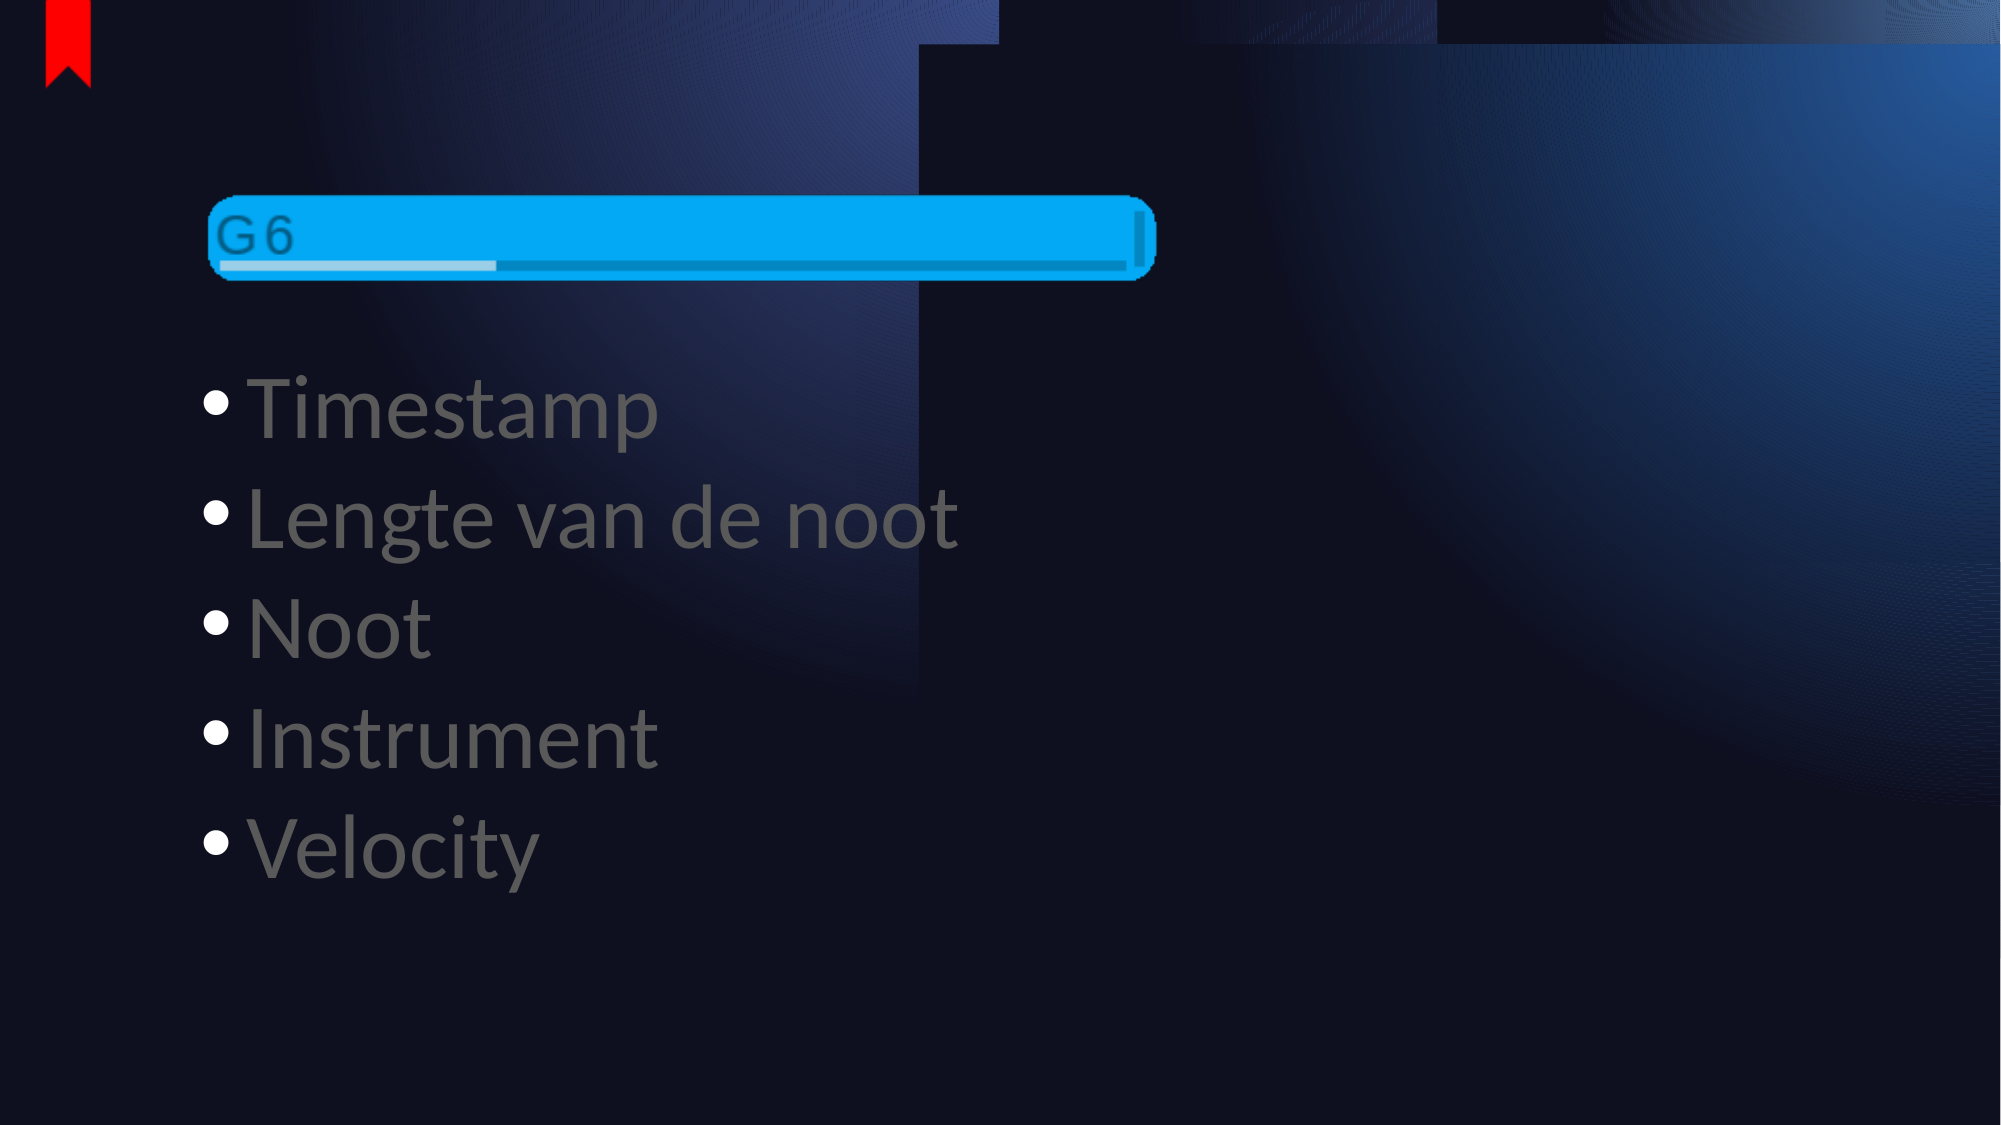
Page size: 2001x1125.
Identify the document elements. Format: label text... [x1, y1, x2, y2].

text_box Timestamp Lengte van de noot Noot Instrument Velocity [185, 339, 1236, 910]
picture [198, 185, 1180, 294]
picture [14, 0, 123, 98]
